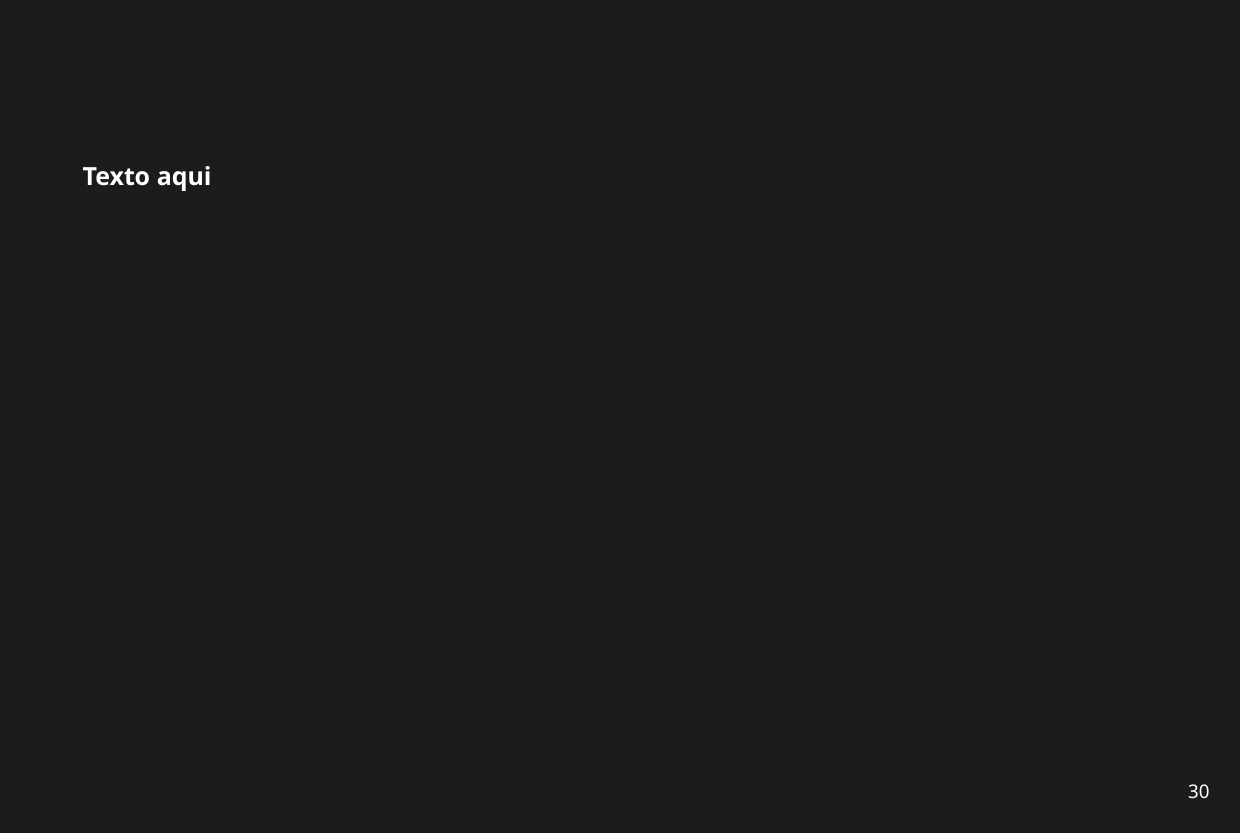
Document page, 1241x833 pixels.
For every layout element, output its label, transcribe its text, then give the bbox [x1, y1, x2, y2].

subtitle Texto aqui [82, 158, 1134, 610]
title 30 [1181, 778, 1217, 805]
